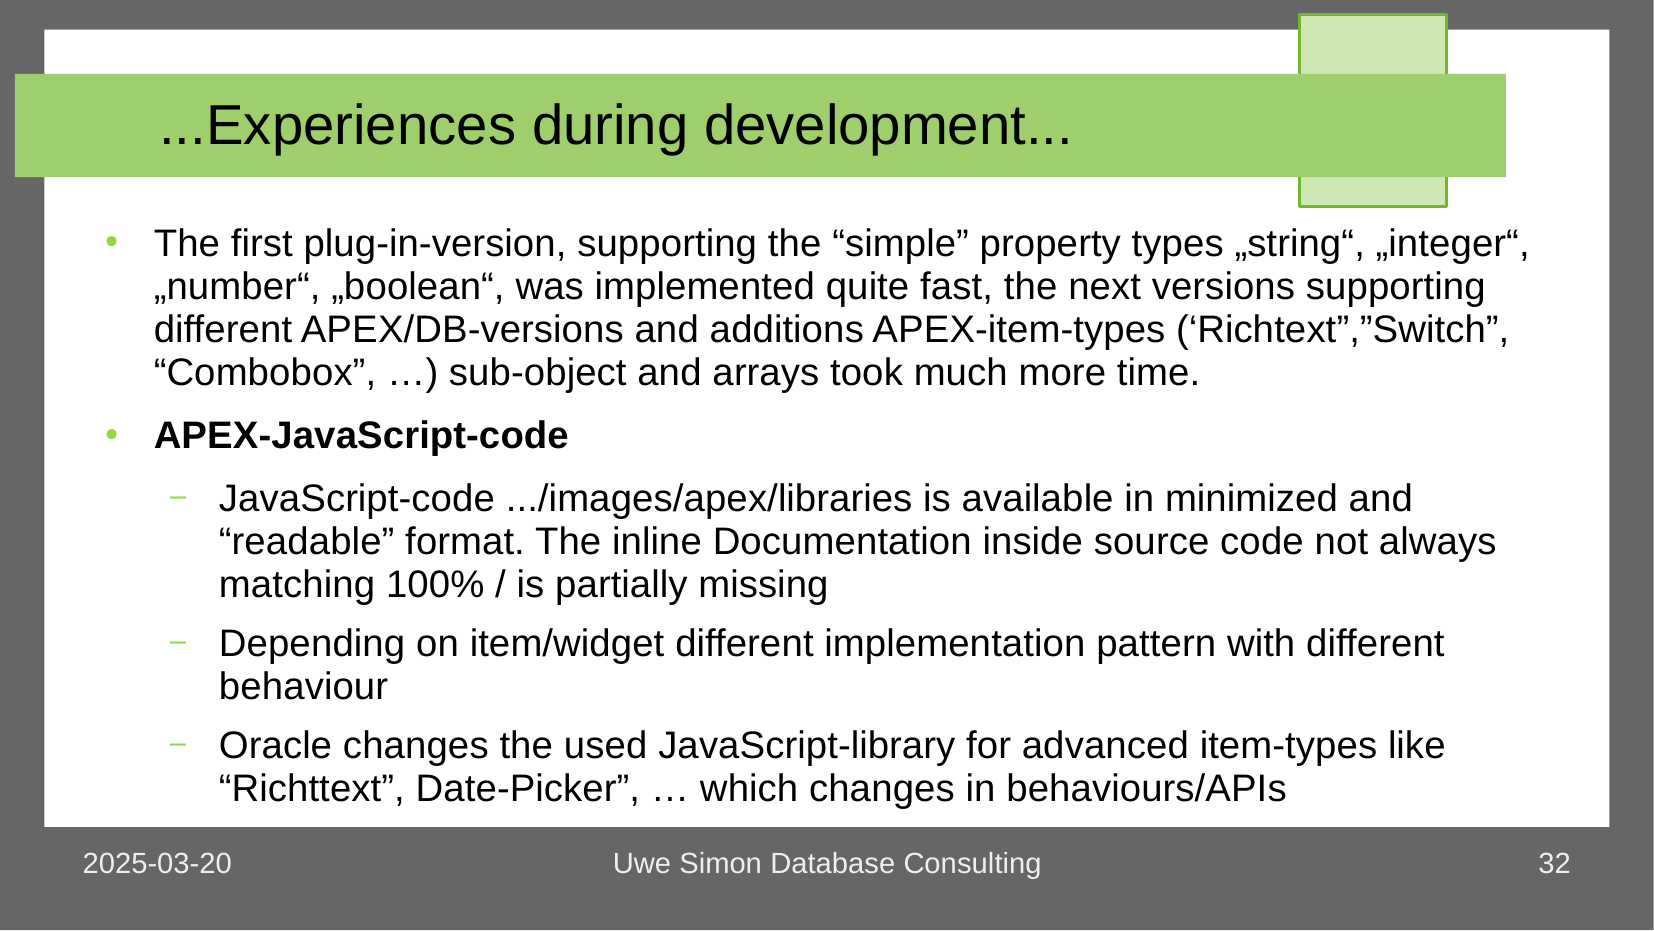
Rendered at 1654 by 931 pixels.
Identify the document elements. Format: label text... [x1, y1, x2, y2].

title ...Experiences during development... [88, 73, 1506, 178]
list The first plug-in-version, supporting the “simple” property types „string“, „integer“, „number“, „boolean“, was implemented quite fast, the next versions supporting different APEX/DB-versions and additions APEX-item-types (‘Richtext”,”Switch”, “Combobox”, …) sub-object and arrays took much more time. APEX-JavaScript-code JavaScript-code .../images/apex/libraries is available in minimized and “readable” format. The inline Documentation inside source code not always matching 100% / is partially missing Depending on item/widget different implementation pattern with different behaviour Oracle changes the used JavaScript-library for advanced item-types like “Richttext”, Date-Picker”, … which changes in behaviours/APIs [88, 221, 1565, 813]
